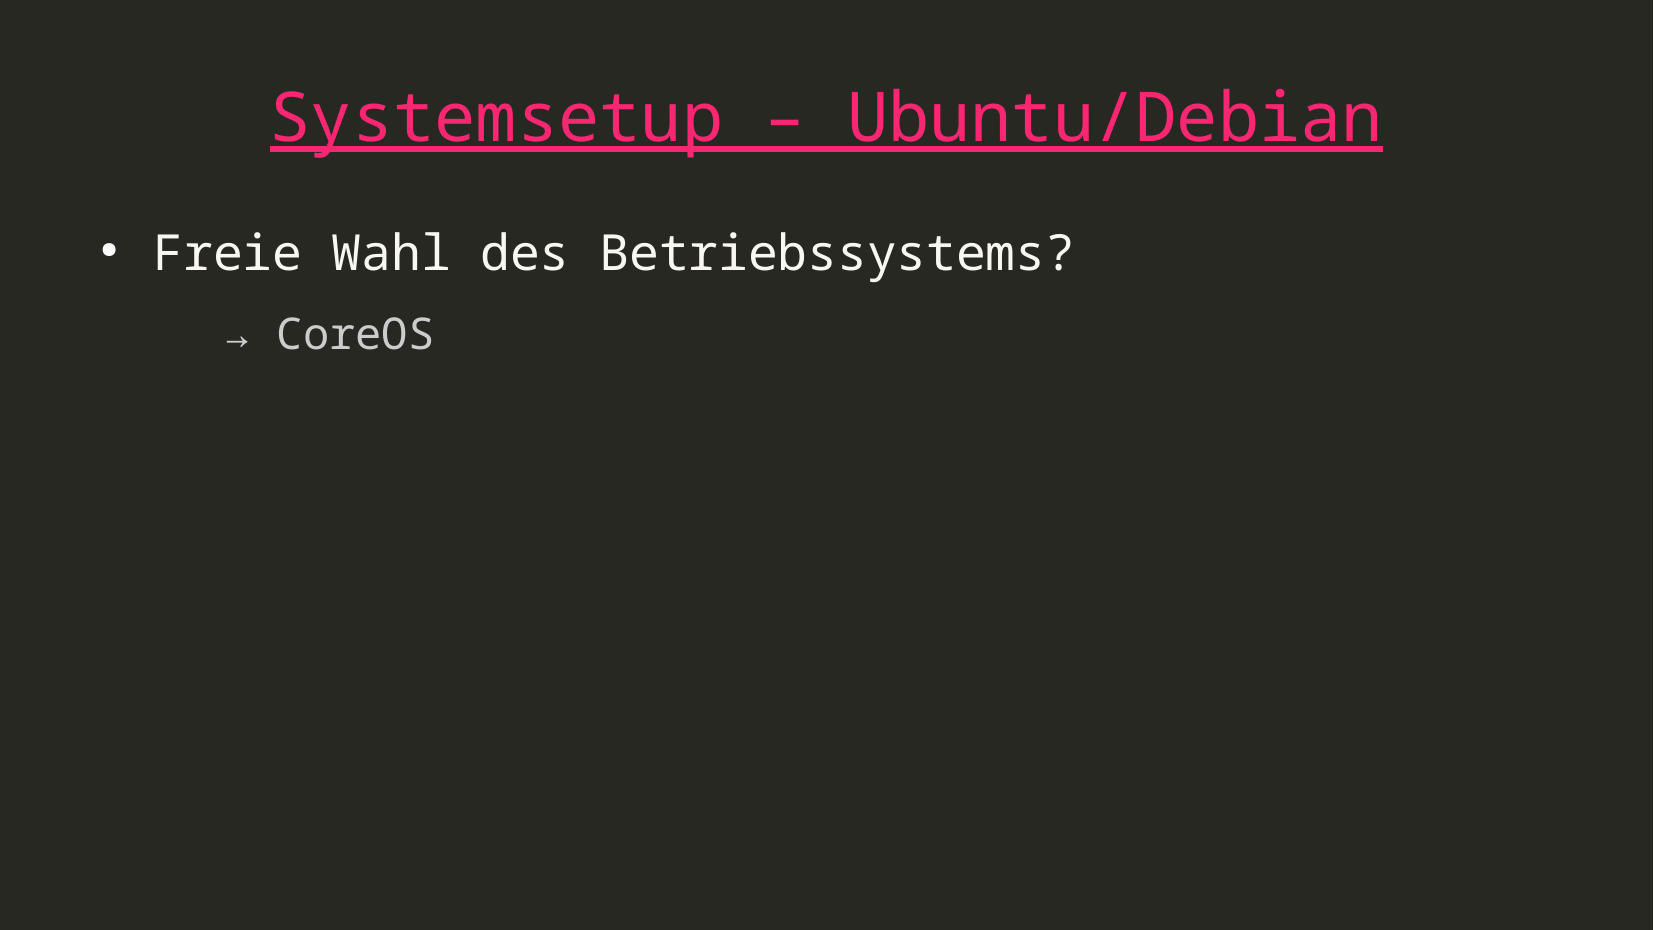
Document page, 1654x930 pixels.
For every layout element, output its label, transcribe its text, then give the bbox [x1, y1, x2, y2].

list Freie Wahl des Betriebssystems? → CoreOS [82, 217, 1571, 811]
title Systemsetup – Ubuntu/Debian [82, 36, 1571, 193]
